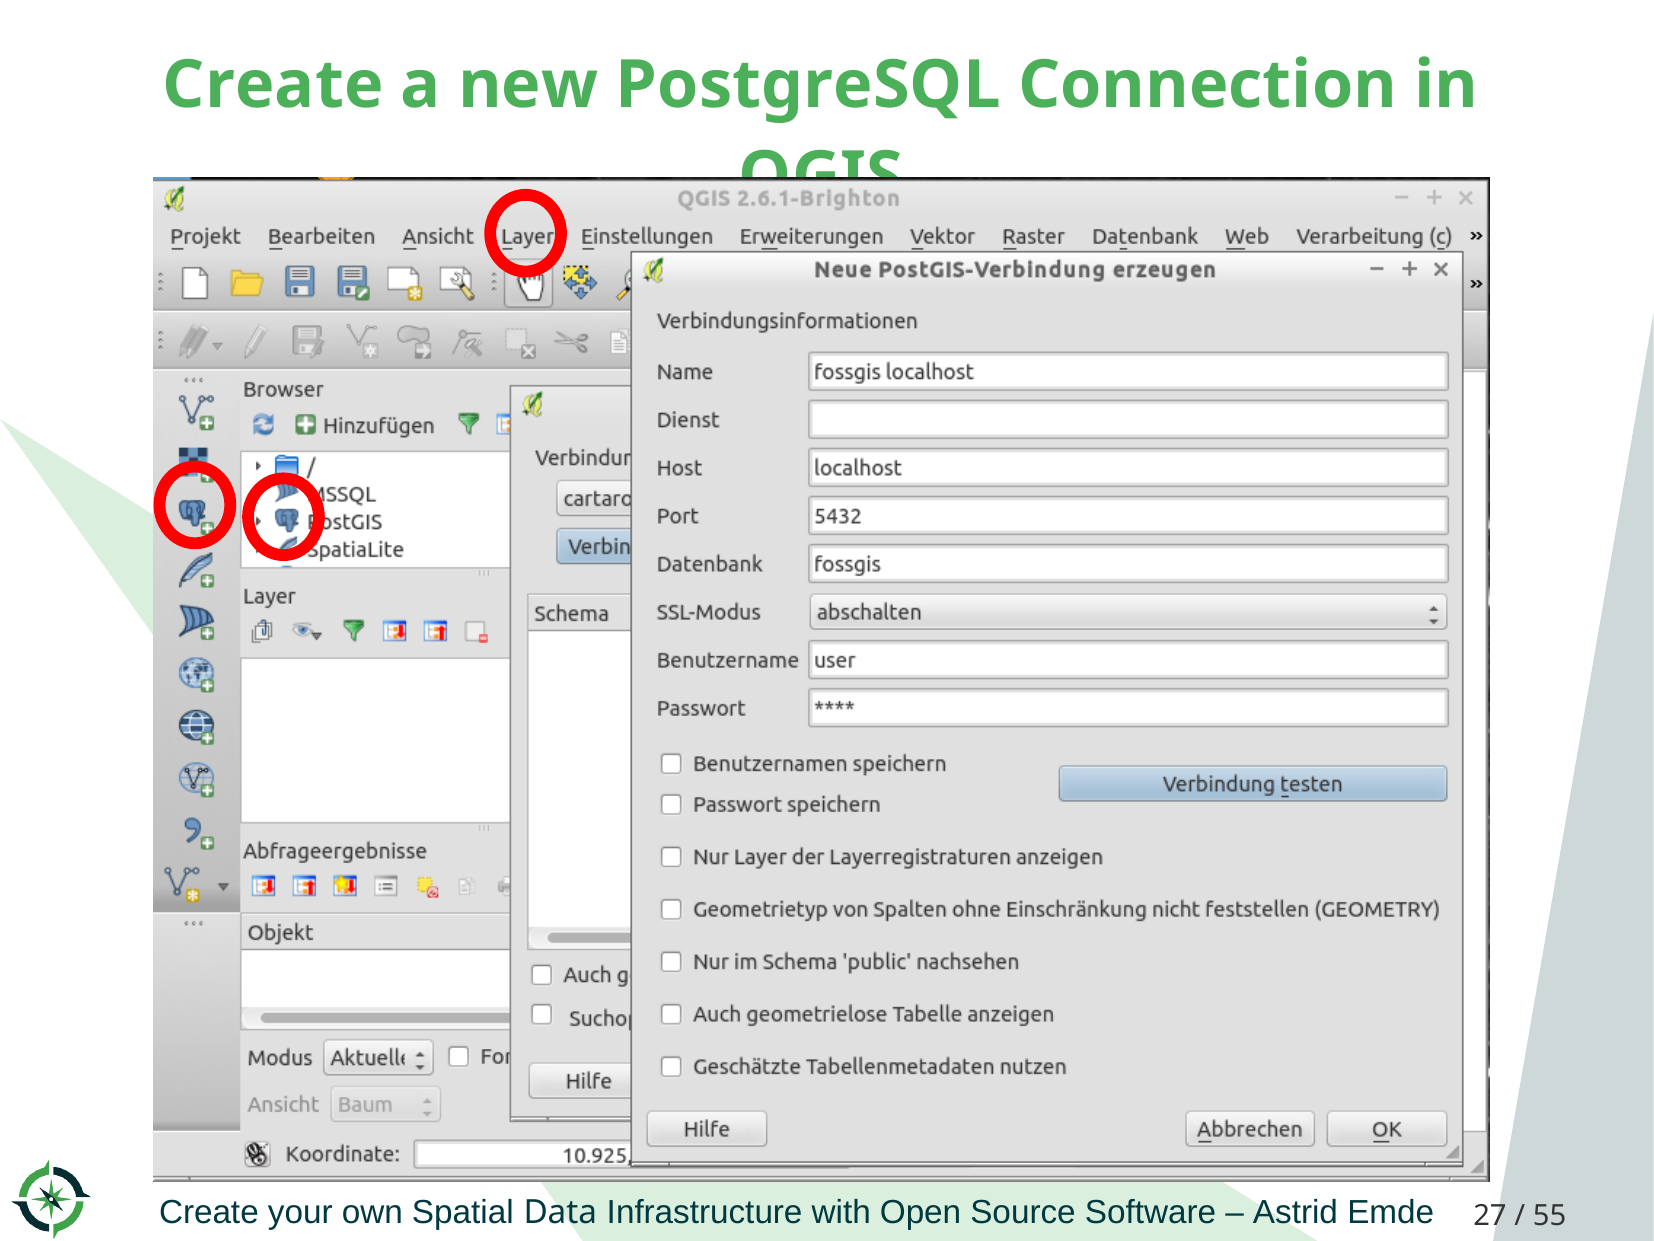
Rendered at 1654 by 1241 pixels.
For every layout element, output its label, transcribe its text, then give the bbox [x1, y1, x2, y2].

picture [10, 1158, 92, 1240]
picture [166, 473, 224, 537]
picture [153, 177, 1490, 1182]
title Create a new PostgreSQL Connection in QGIS [76, 53, 1565, 201]
